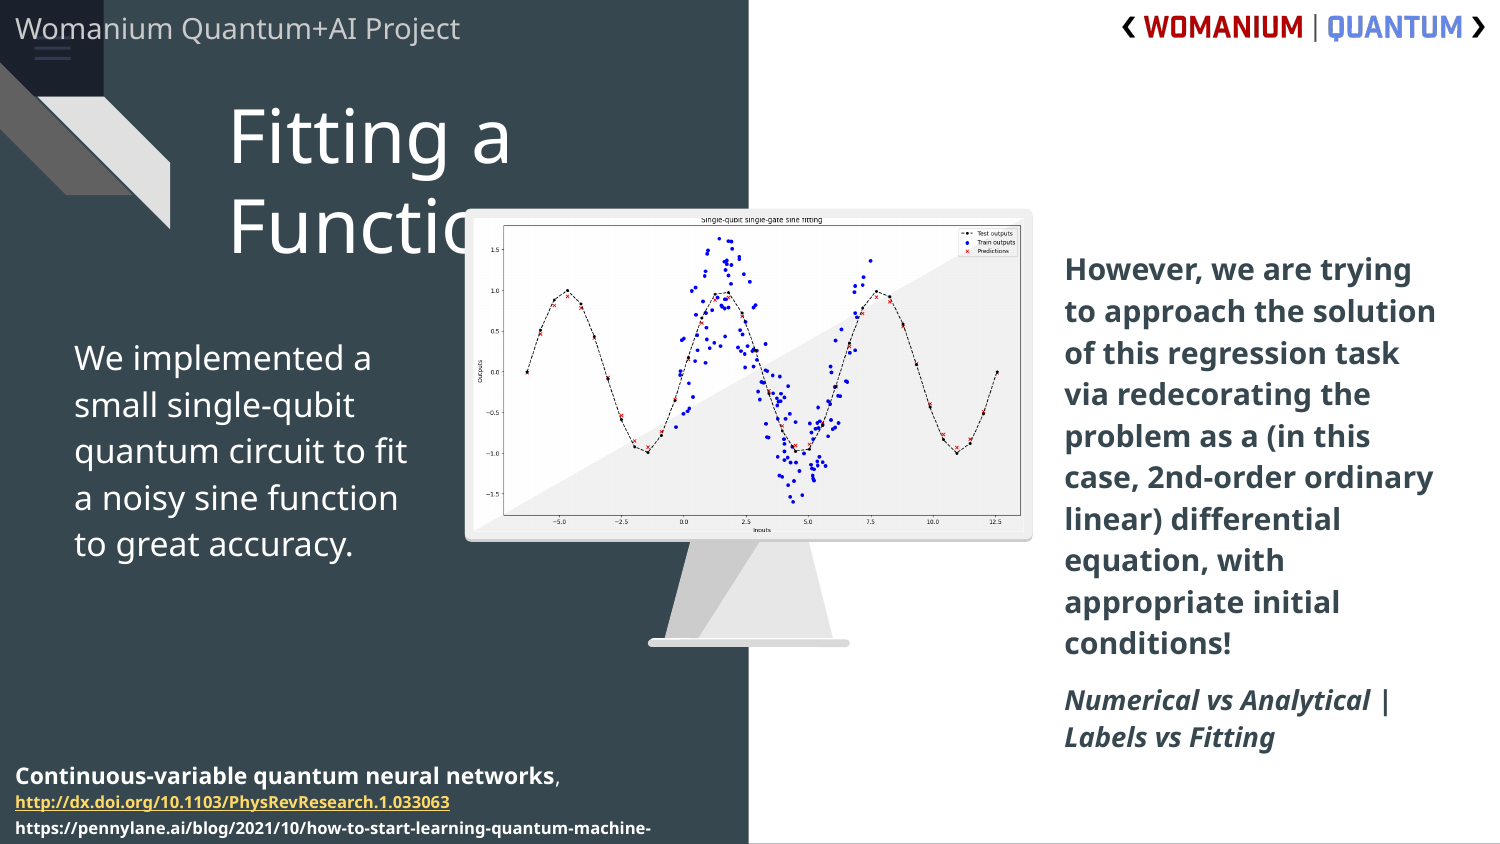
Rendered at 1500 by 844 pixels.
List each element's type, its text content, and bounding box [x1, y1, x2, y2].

list However, we are trying to approach the solution of this regression task via redecorating the problem as a (in this case, 2nd-order ordinary linear) differential equation, with appropriate initial conditions! Numerical vs Analytical | Labels vs Fitting [1049, 230, 1462, 771]
text_box Womanium Quantum+AI Project [0, 0, 612, 61]
title Fitting a Function [212, 73, 745, 192]
picture [473, 218, 1022, 531]
title We implemented a small single-qubit quantum circuit to fit a noisy sine function to great accuracy. [59, 315, 438, 611]
picture [1122, 14, 1485, 42]
text_box [464, 208, 1033, 648]
text_box Continuous-variable quantum neural networks, http://dx.doi.org/10.1103/PhysRevResearch.1.033063 https://pennylane.ai/blog/2021/10/how-to-start-learning-quantum-machine-learning/ [0, 742, 680, 844]
